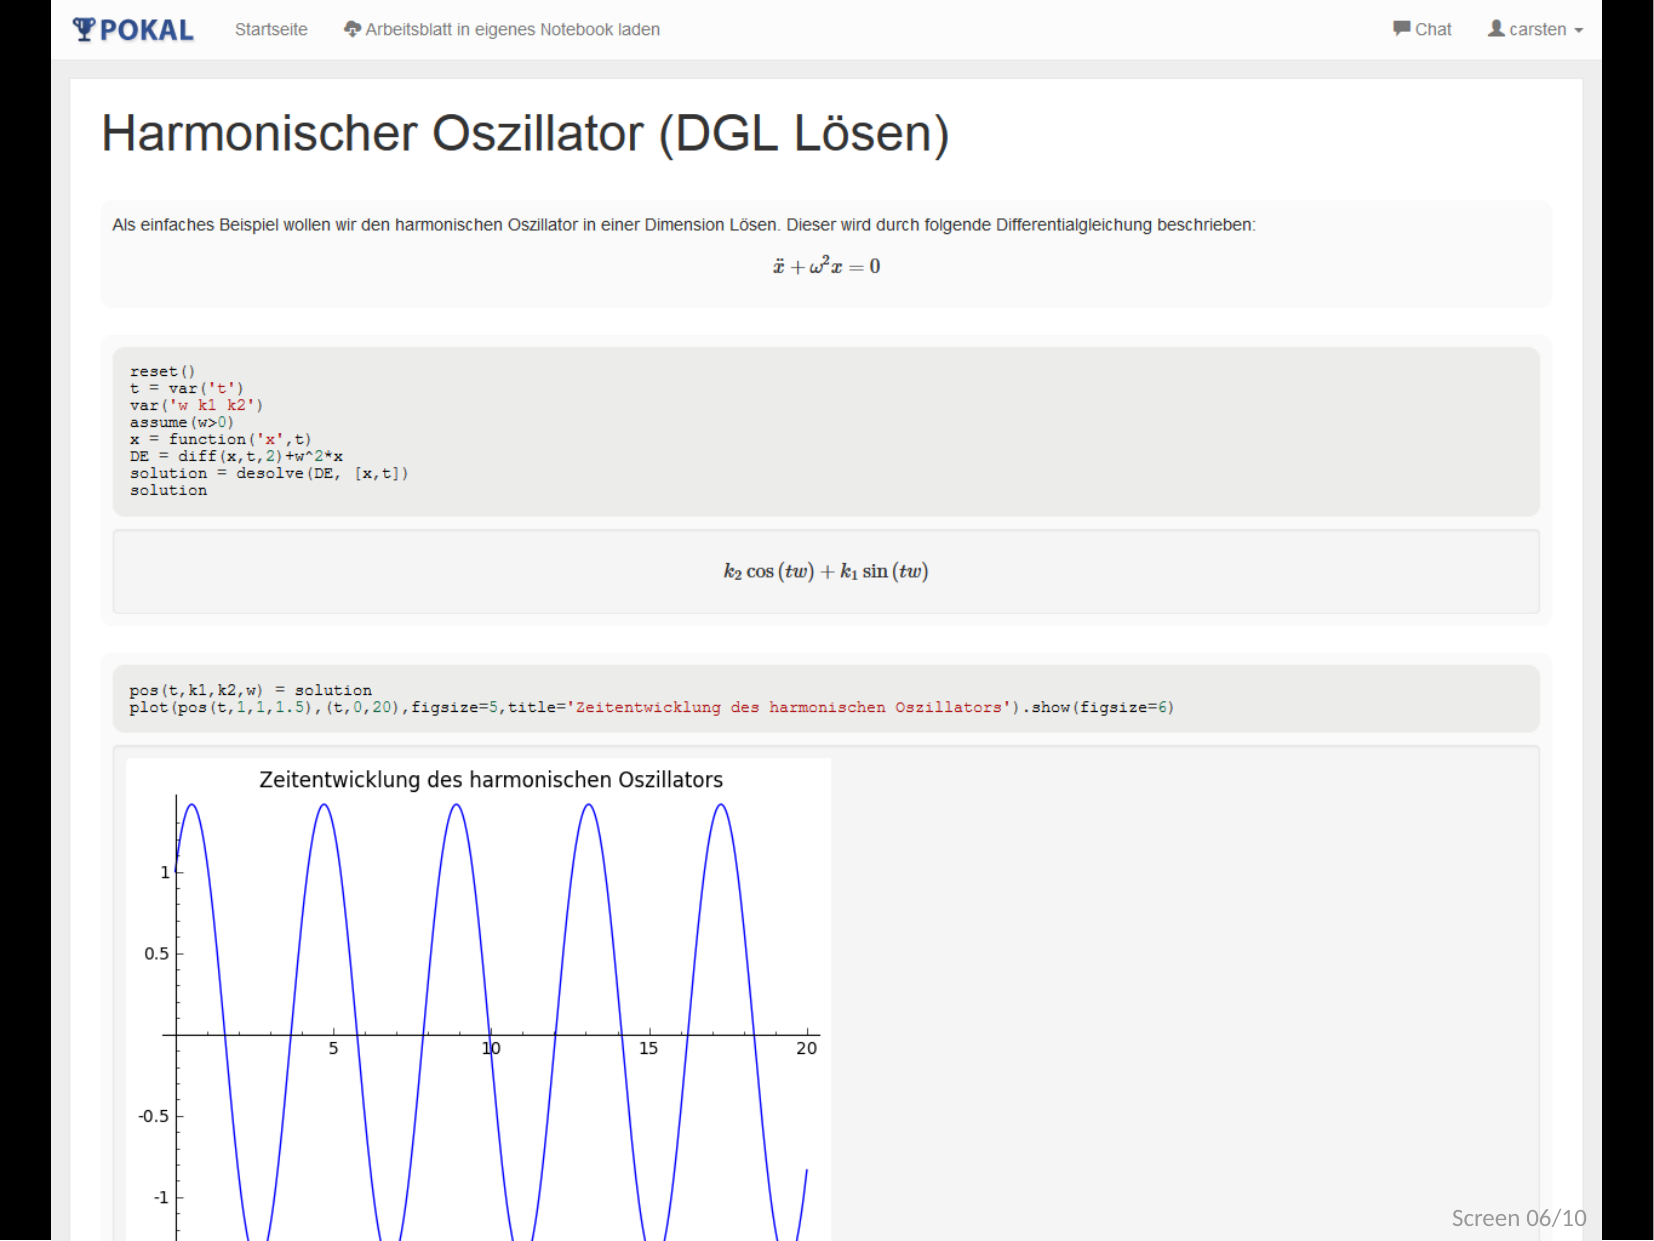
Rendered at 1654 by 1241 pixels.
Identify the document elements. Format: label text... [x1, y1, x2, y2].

text_box Screen 06/10 [1437, 1200, 1602, 1241]
picture [51, 0, 1602, 1241]
